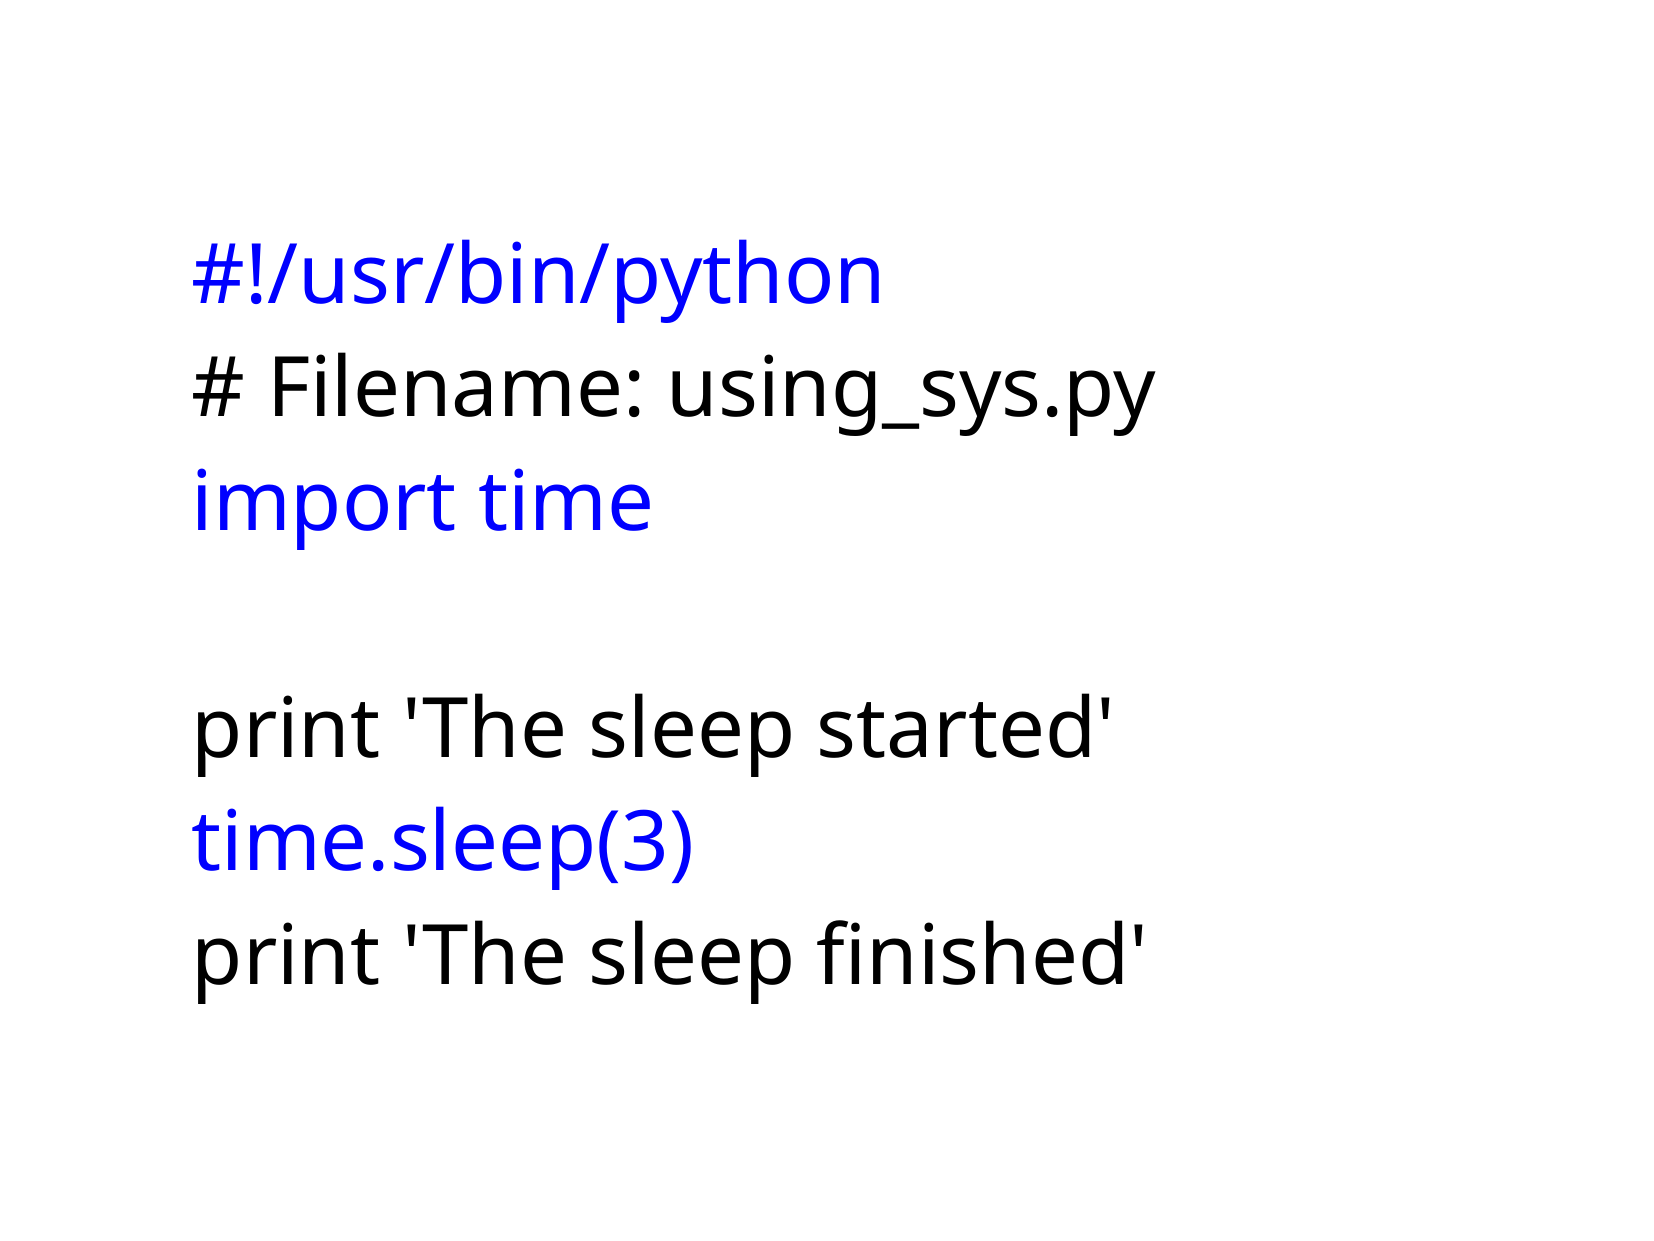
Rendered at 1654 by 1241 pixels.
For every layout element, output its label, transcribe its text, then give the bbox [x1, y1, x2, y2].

text_box #!/usr/bin/python # Filename: using_sys.py import time print 'The sleep started' time.sleep(3) print 'The sleep finished' [177, 206, 1506, 1017]
